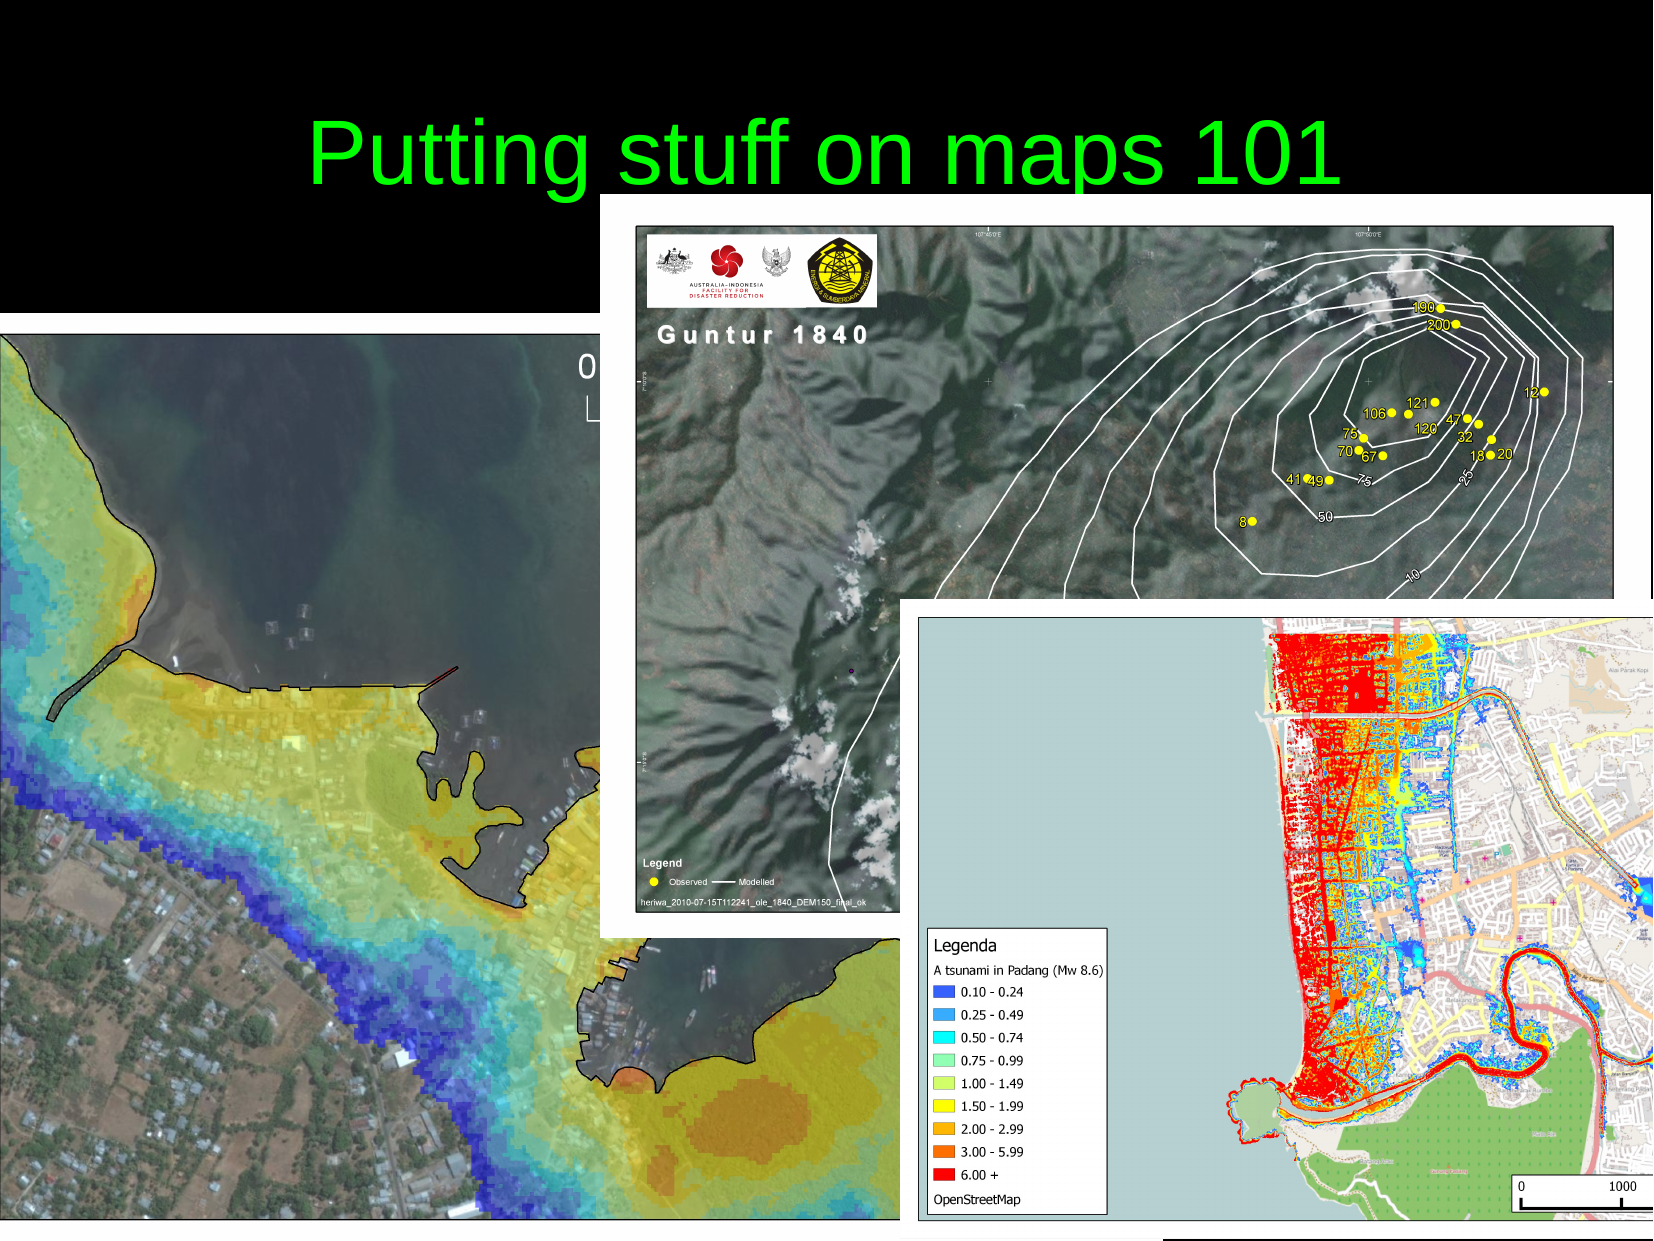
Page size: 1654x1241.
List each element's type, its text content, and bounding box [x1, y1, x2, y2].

picture [0, 194, 1653, 1241]
title Putting stuff on maps 101 [82, 49, 1571, 257]
